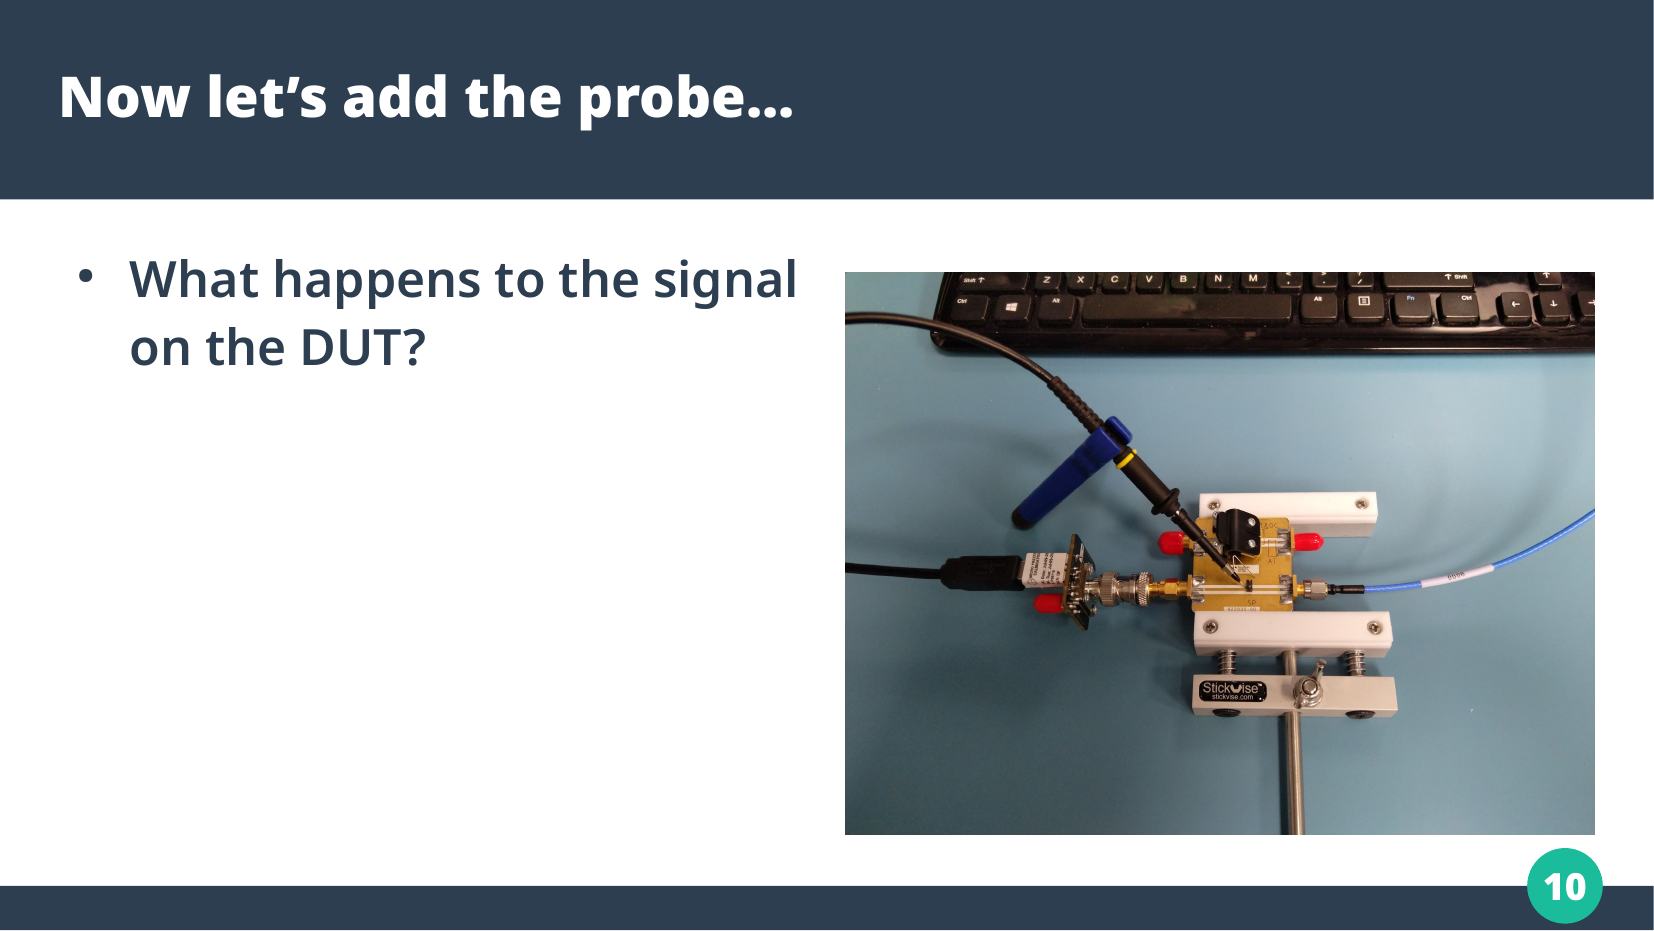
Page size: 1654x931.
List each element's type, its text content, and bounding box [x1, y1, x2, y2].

title Now let’s add the probe... [59, 37, 1595, 155]
list What happens to the signal on the DUT? [59, 243, 809, 864]
picture [845, 272, 1595, 835]
